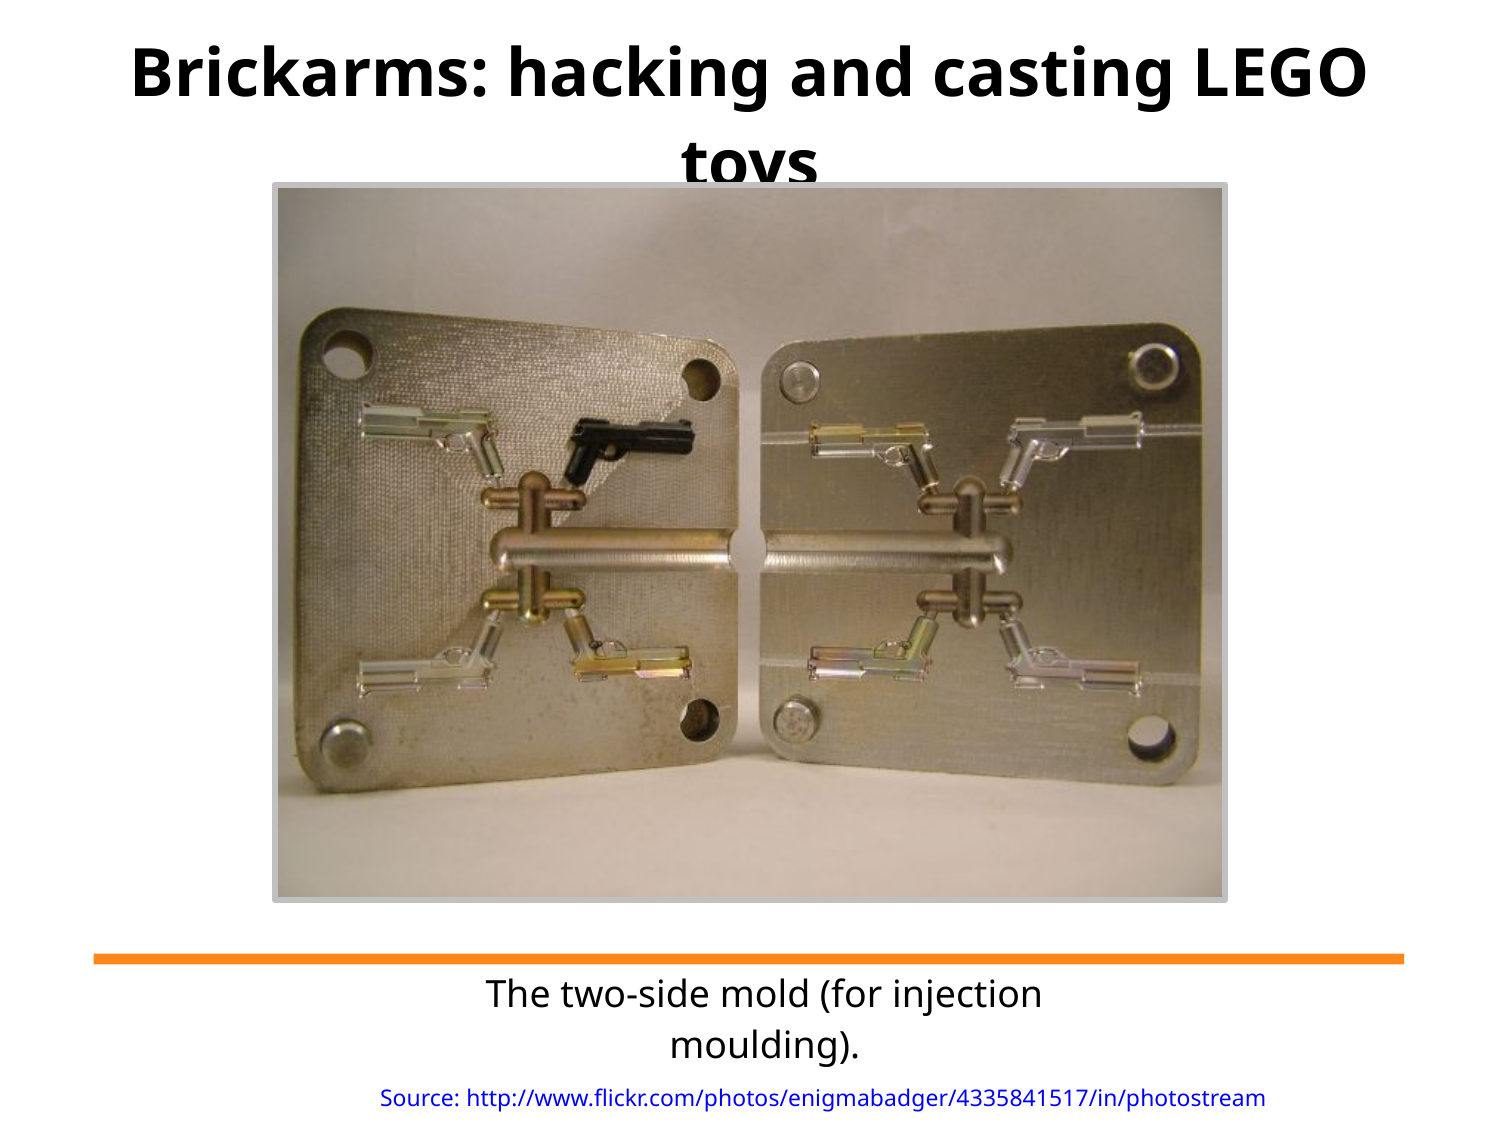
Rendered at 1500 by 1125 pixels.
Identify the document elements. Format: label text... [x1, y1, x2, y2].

picture [0, 0, 1500, 1125]
text_box The two-side mold (for injection moulding). [382, 960, 1148, 1020]
text_box Source: http://www.flickr.com/photos/enigmabadger/4335841517/in/photostream [365, 1074, 1135, 1115]
title Brickarms: hacking and casting LEGO toys [75, 44, 1426, 188]
